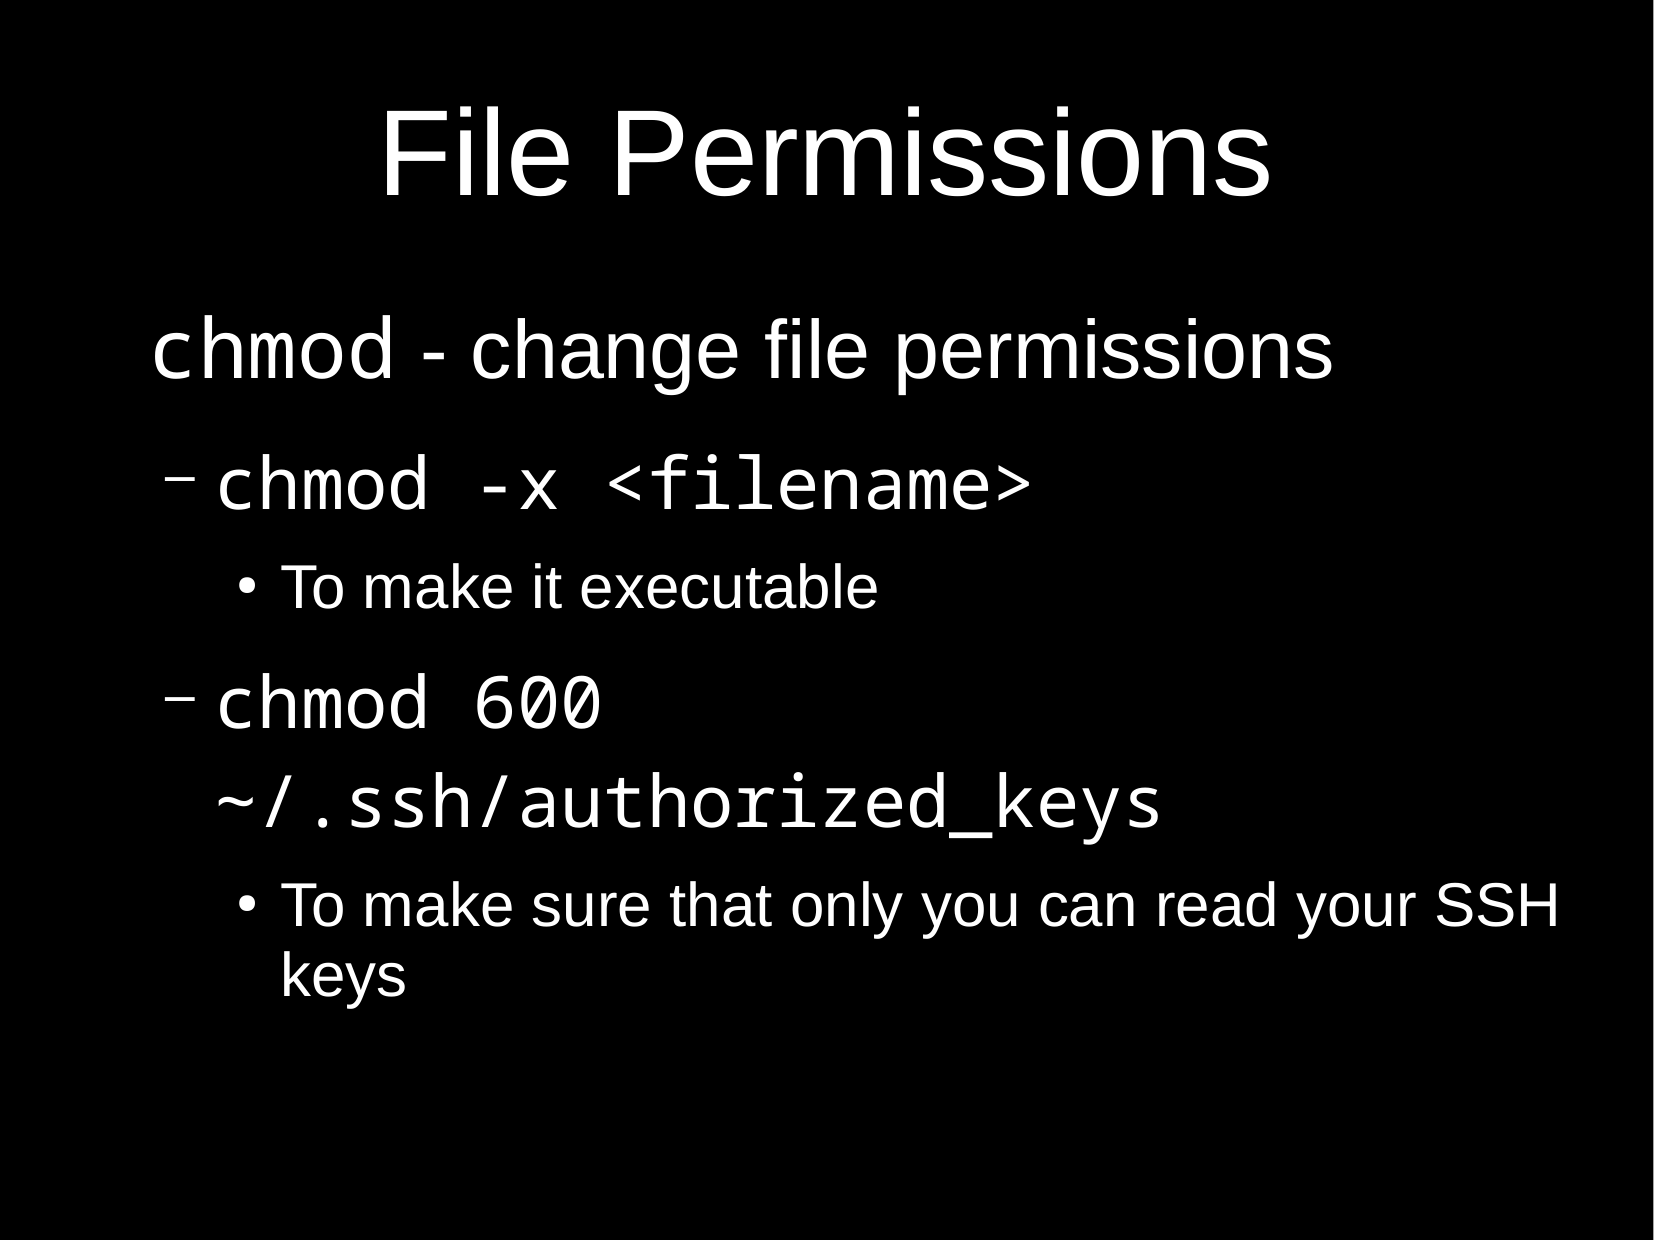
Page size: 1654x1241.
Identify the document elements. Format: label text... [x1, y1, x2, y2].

list chmod - change file permissions chmod -x <filename> To make it executable chmod 600 ∼/.ssh/authorized_keys To make sure that only you can read your SSH keys [82, 290, 1571, 1010]
title File Permissions [82, 49, 1571, 257]
